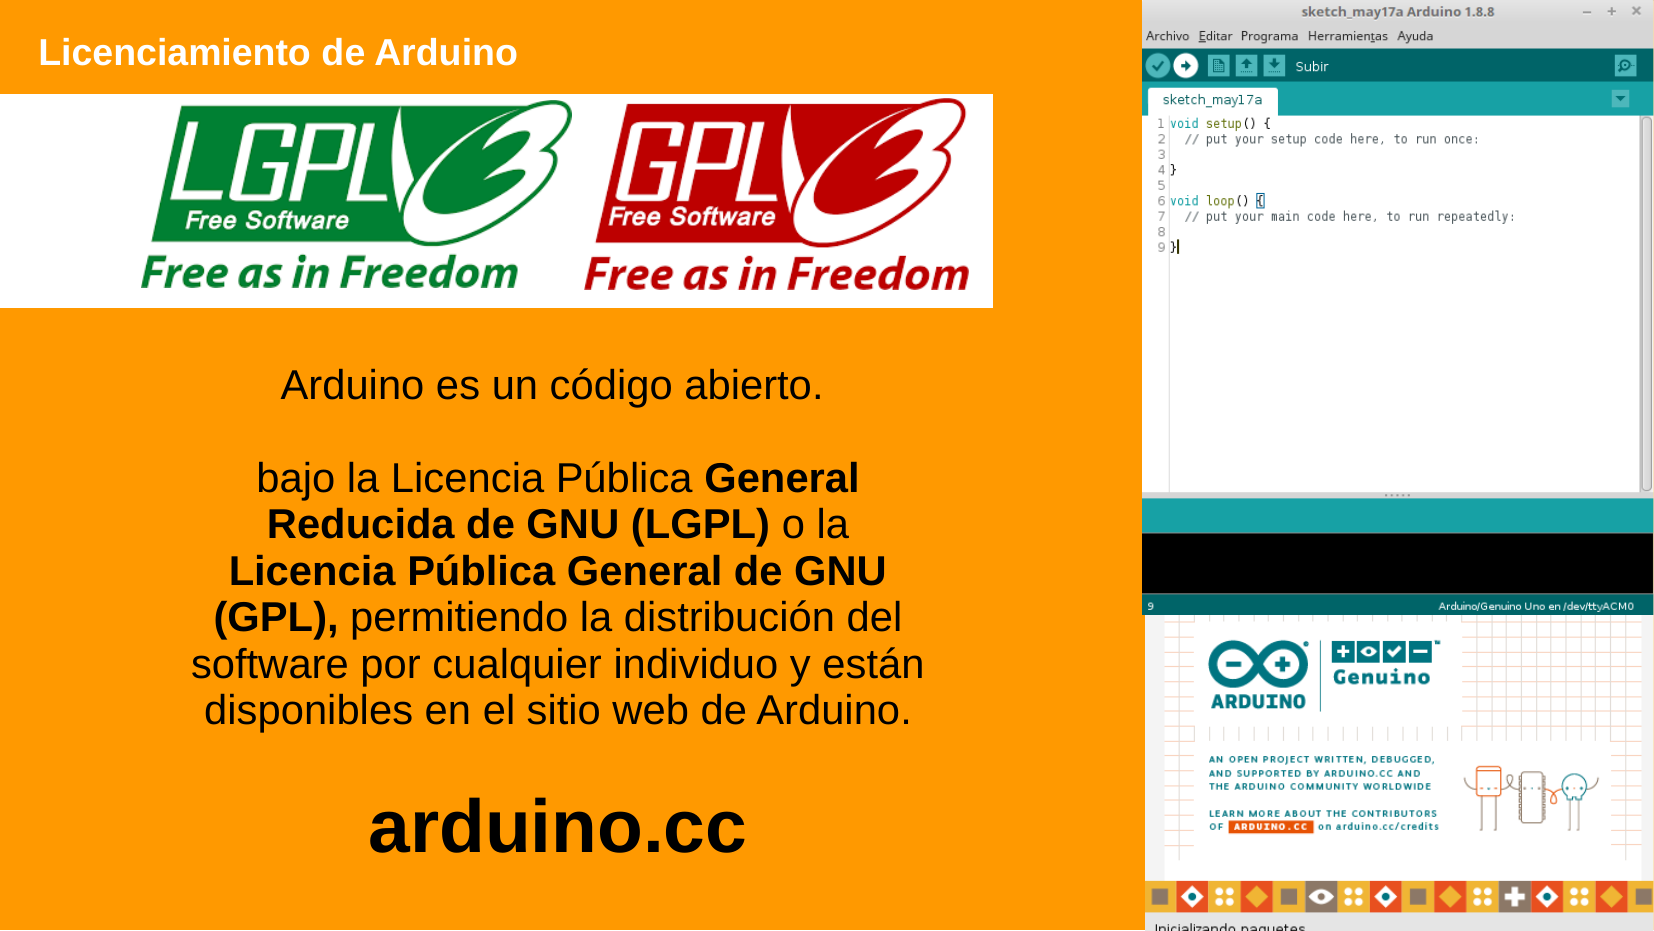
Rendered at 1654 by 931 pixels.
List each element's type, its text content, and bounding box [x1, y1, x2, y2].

picture [584, 98, 969, 290]
picture [1142, 0, 1654, 931]
text_box Licenciamiento de Arduino [23, 23, 579, 81]
text_box Arduino es un código abierto. bajo la Licencia Pública General Reducida de GNU (LGPL) o la Licencia Pública General de GNU (GPL), permitiendo la distribución del software por cualquier individuo y están disponibles en el sitio web de Arduino. arduino.cc [171, 354, 945, 886]
text_box [0, 94, 993, 308]
picture [141, 100, 572, 288]
